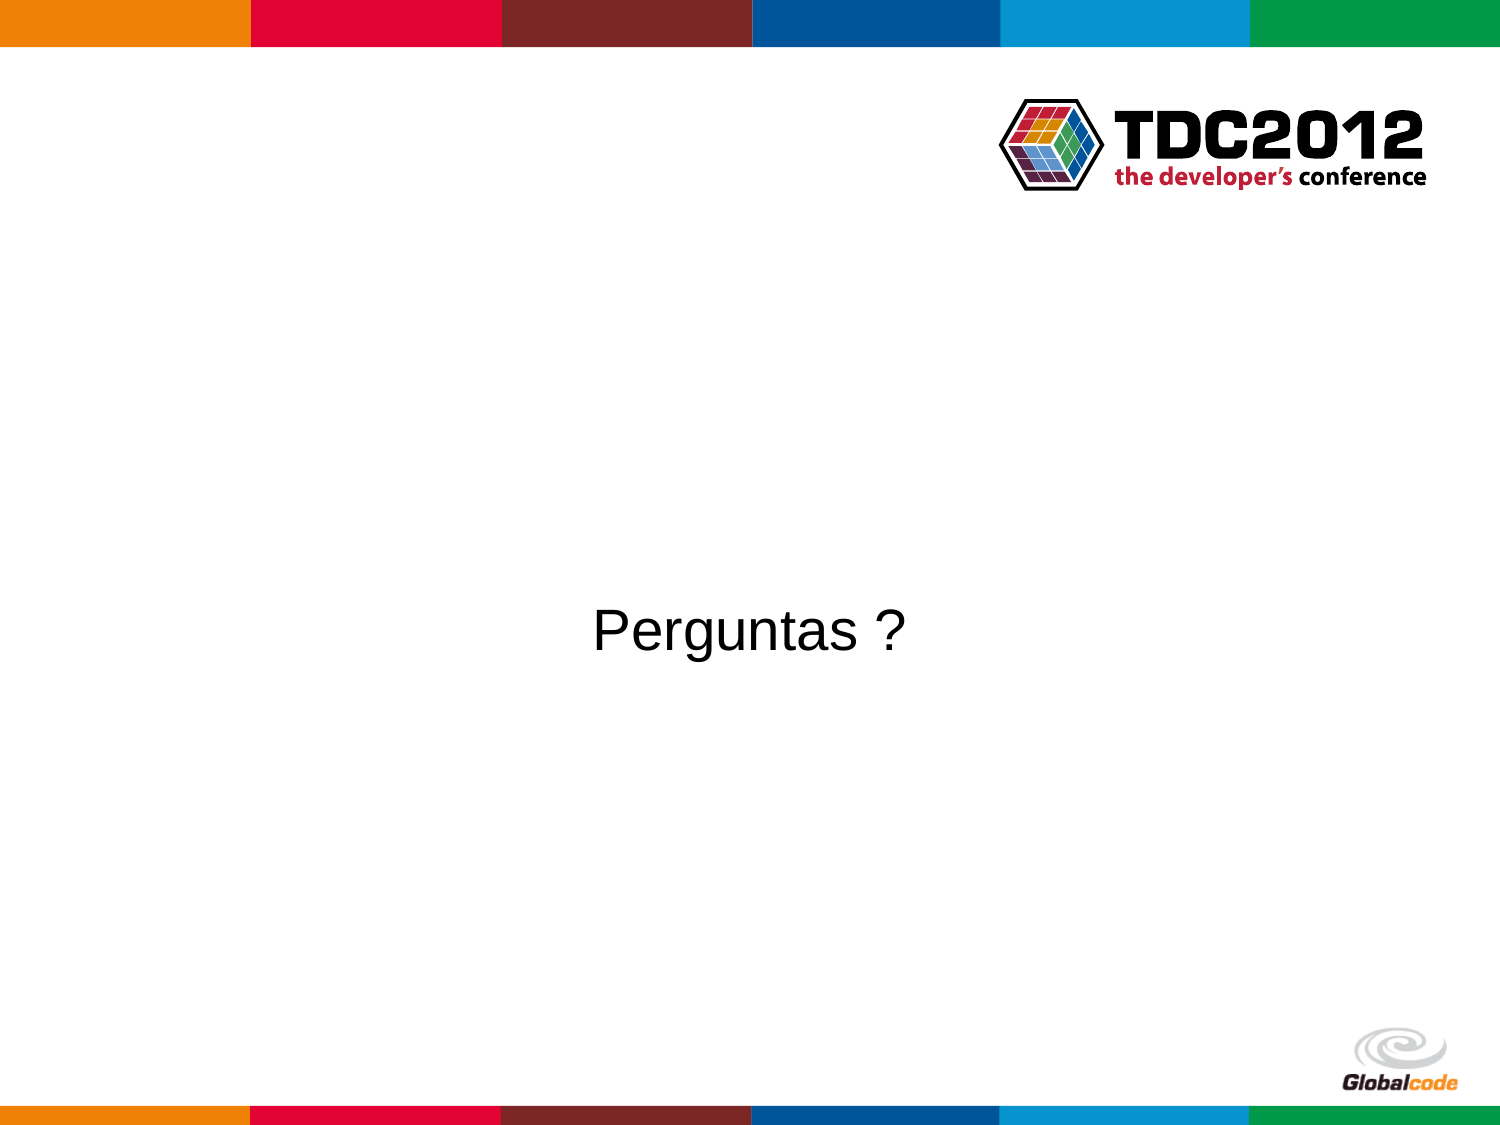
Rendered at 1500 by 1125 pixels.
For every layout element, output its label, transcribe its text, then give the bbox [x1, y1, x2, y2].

picture [1340, 999, 1459, 1105]
subtitle Perguntas ? [41, 255, 1459, 998]
